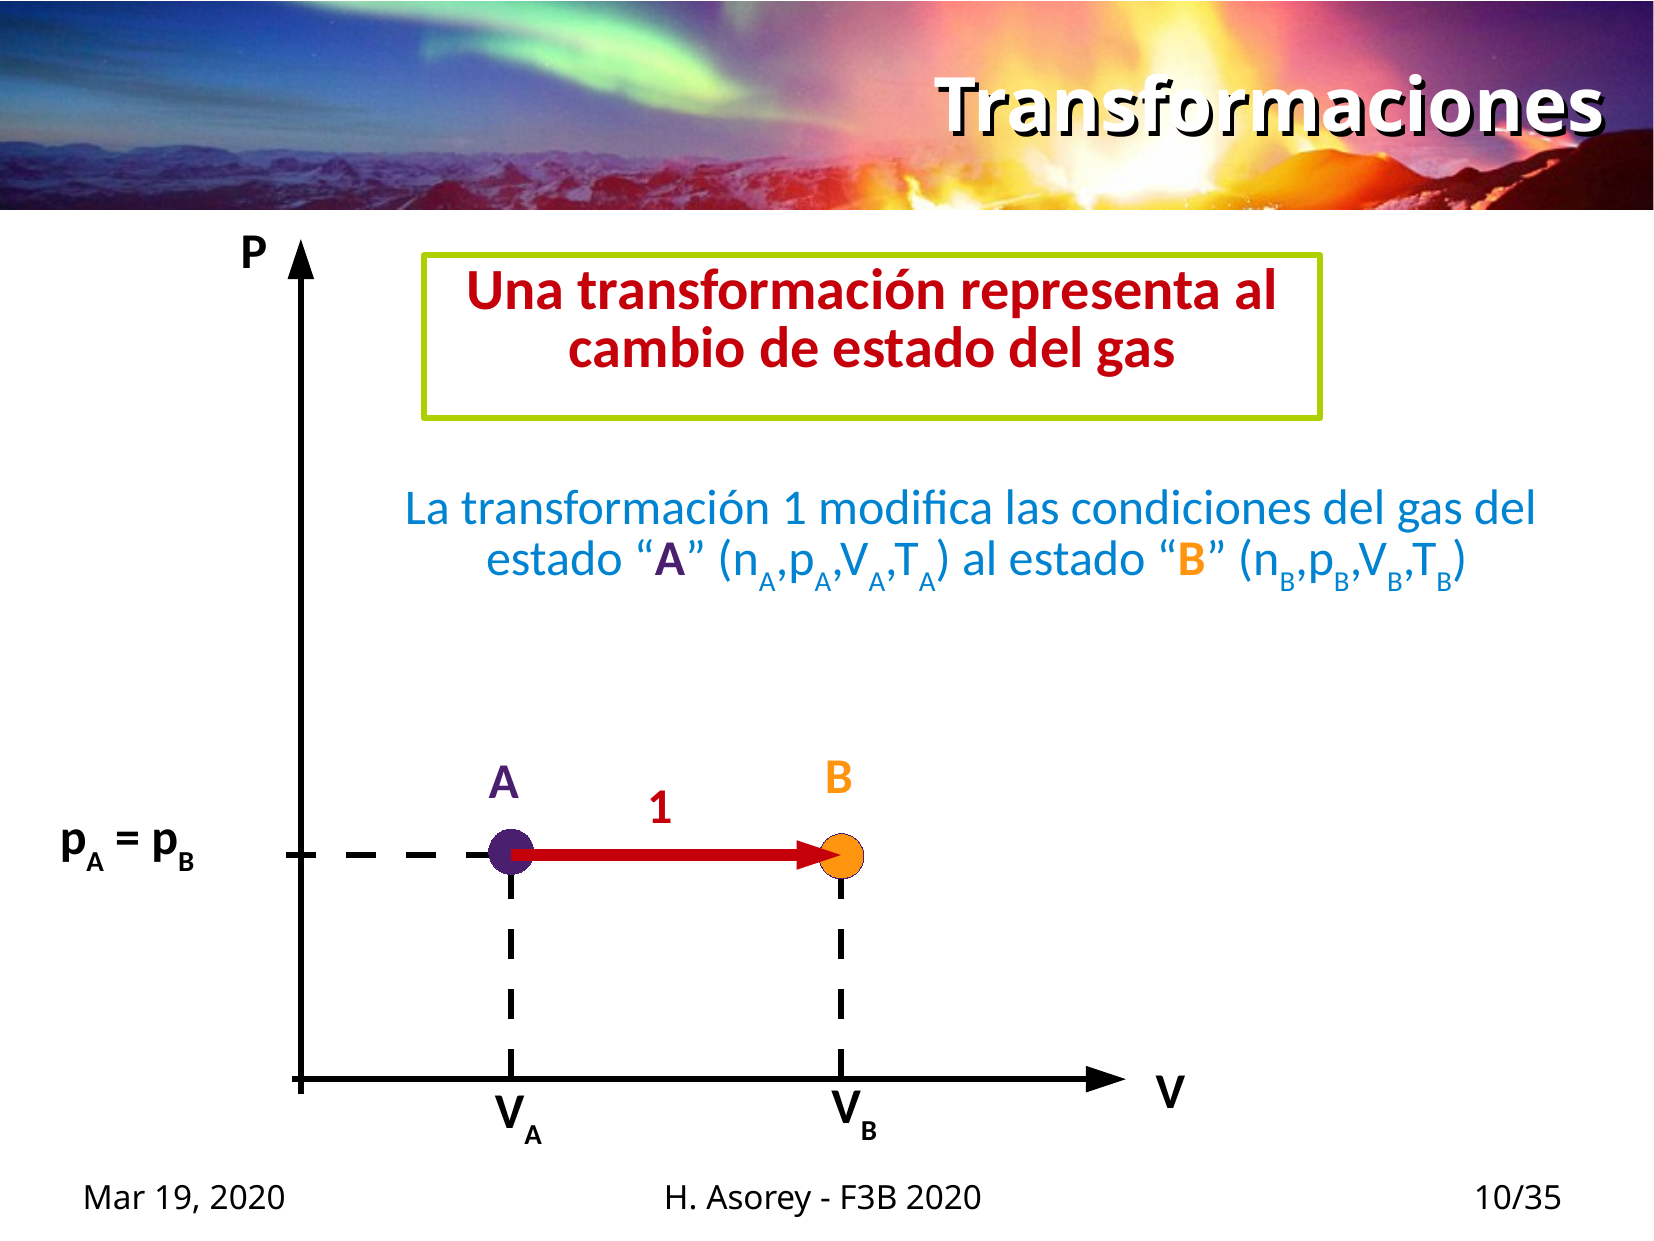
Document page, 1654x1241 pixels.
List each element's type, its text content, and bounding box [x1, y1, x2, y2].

text_box B [810, 749, 868, 826]
text_box pA = pB [45, 810, 210, 897]
text_box P [225, 224, 282, 301]
text_box 1 [632, 779, 688, 856]
text_box V [1140, 1064, 1201, 1141]
text_box VA [480, 1083, 557, 1171]
text_box Una transformación representa al cambio de estado del gas [424, 255, 1321, 419]
text_box VB [816, 1079, 892, 1166]
text_box A [473, 753, 534, 830]
text_box [488, 829, 534, 875]
picture [0, 1, 1654, 210]
title Transformaciones [45, 15, 1606, 191]
text_box La transformación 1 modifica las condiciones del gas del estado “A” (nA,pA,VA,TA) al estado “B” (nB,pB,VB,TB) [390, 480, 1569, 628]
text_box [820, 833, 864, 879]
